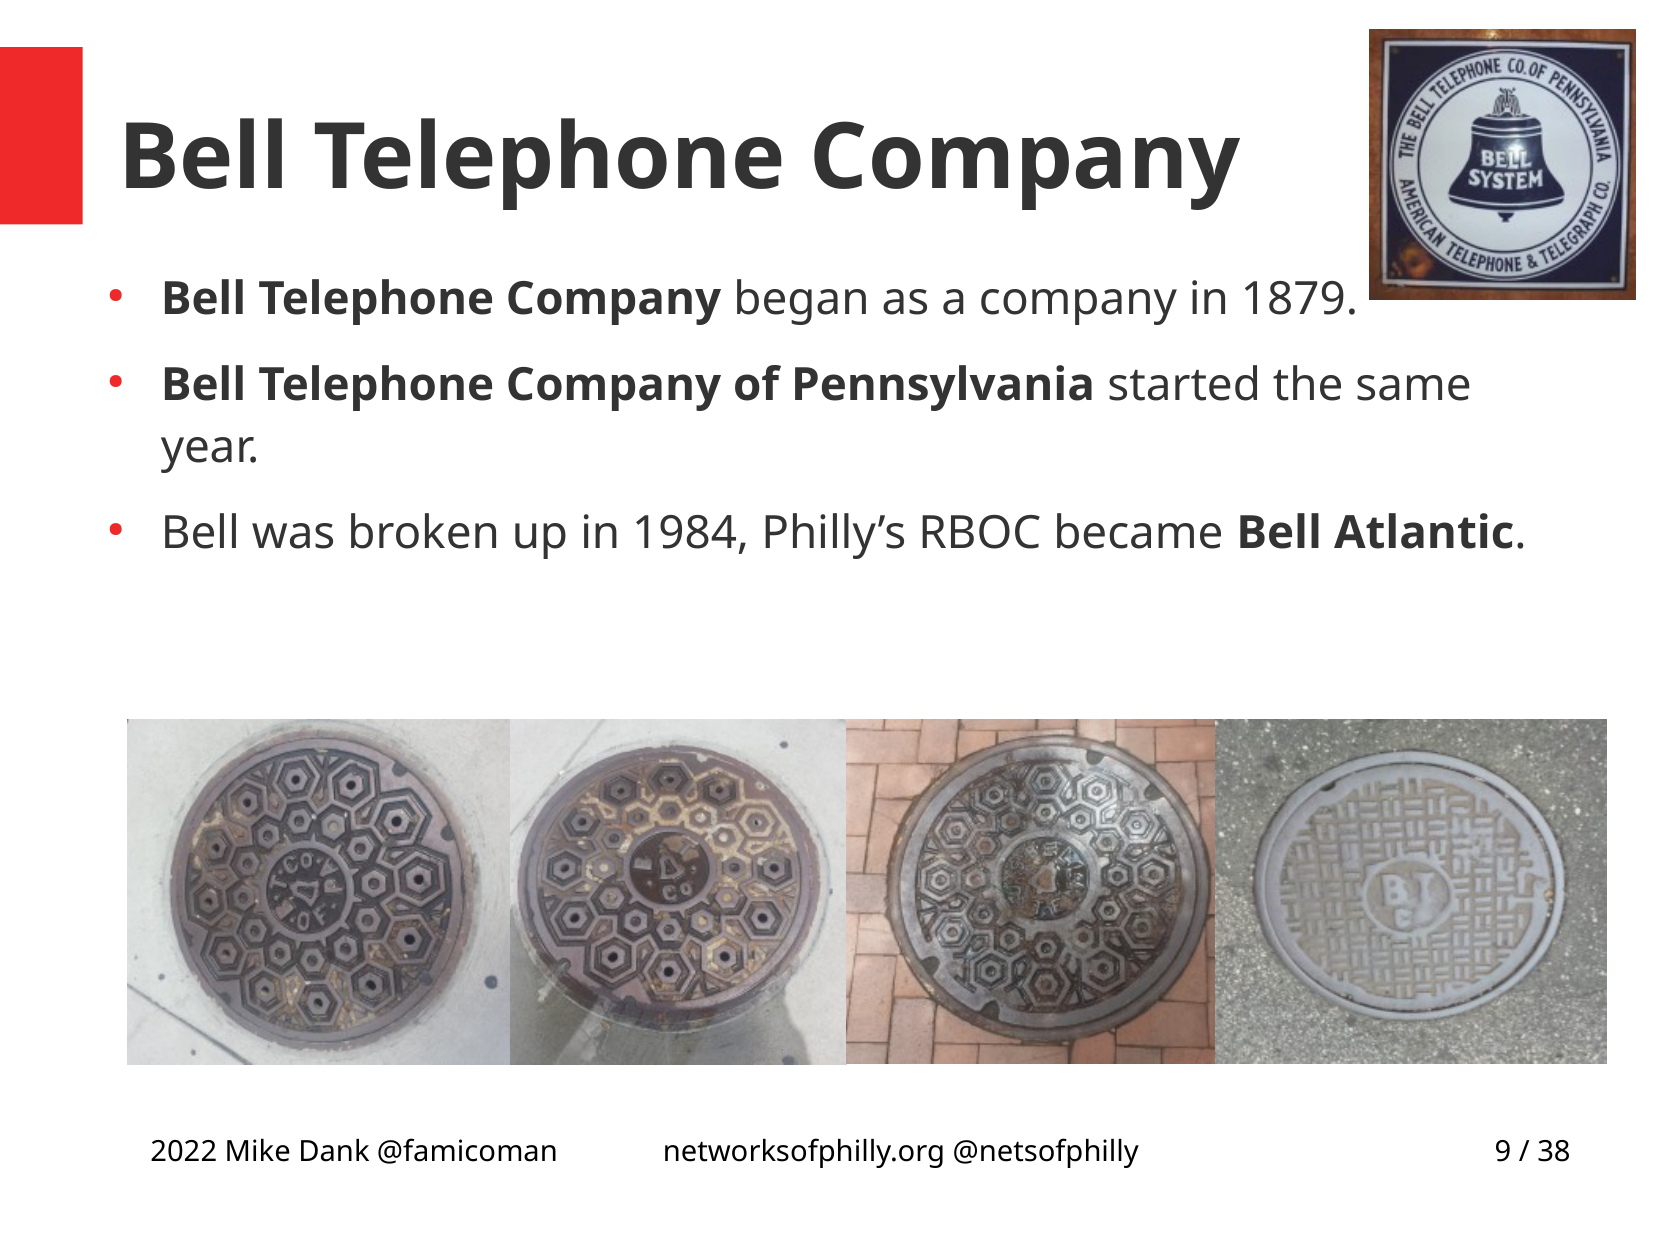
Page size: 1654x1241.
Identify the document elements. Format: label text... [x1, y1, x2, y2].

picture [1369, 29, 1636, 301]
list Bell Telephone Company began as a company in 1879. Bell Telephone Company of Pennsylvania started the same year. Bell was broken up in 1984, Philly’s RBOC became Bell Atlantic. [90, 265, 1576, 986]
title Bell Telephone Company [118, 49, 1369, 257]
picture [127, 719, 1607, 1066]
